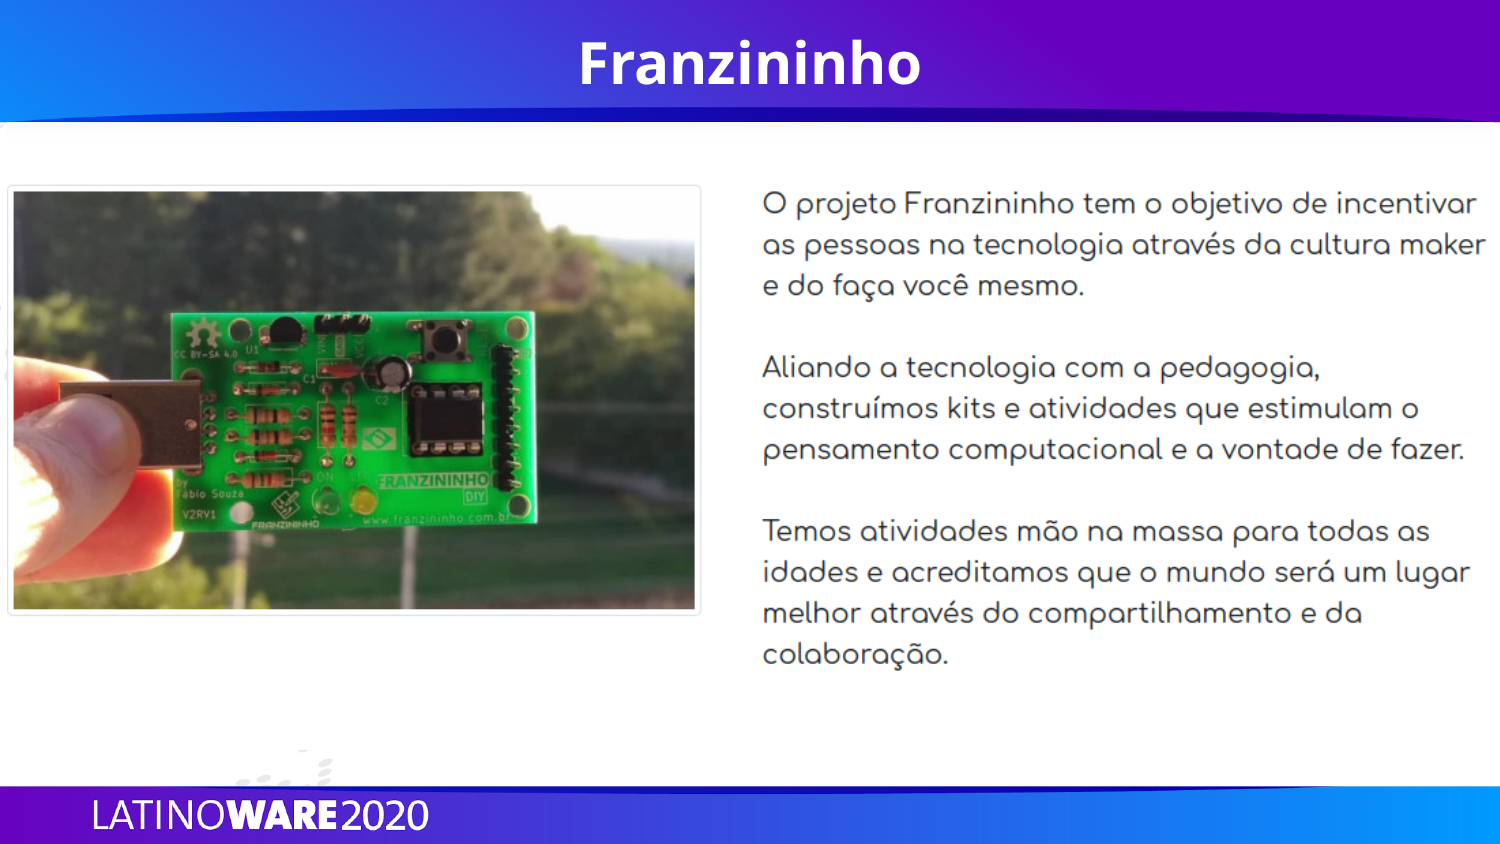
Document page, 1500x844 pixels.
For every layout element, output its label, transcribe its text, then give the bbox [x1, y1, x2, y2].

picture [0, 0, 1500, 844]
title Franzininho [51, 11, 1449, 106]
